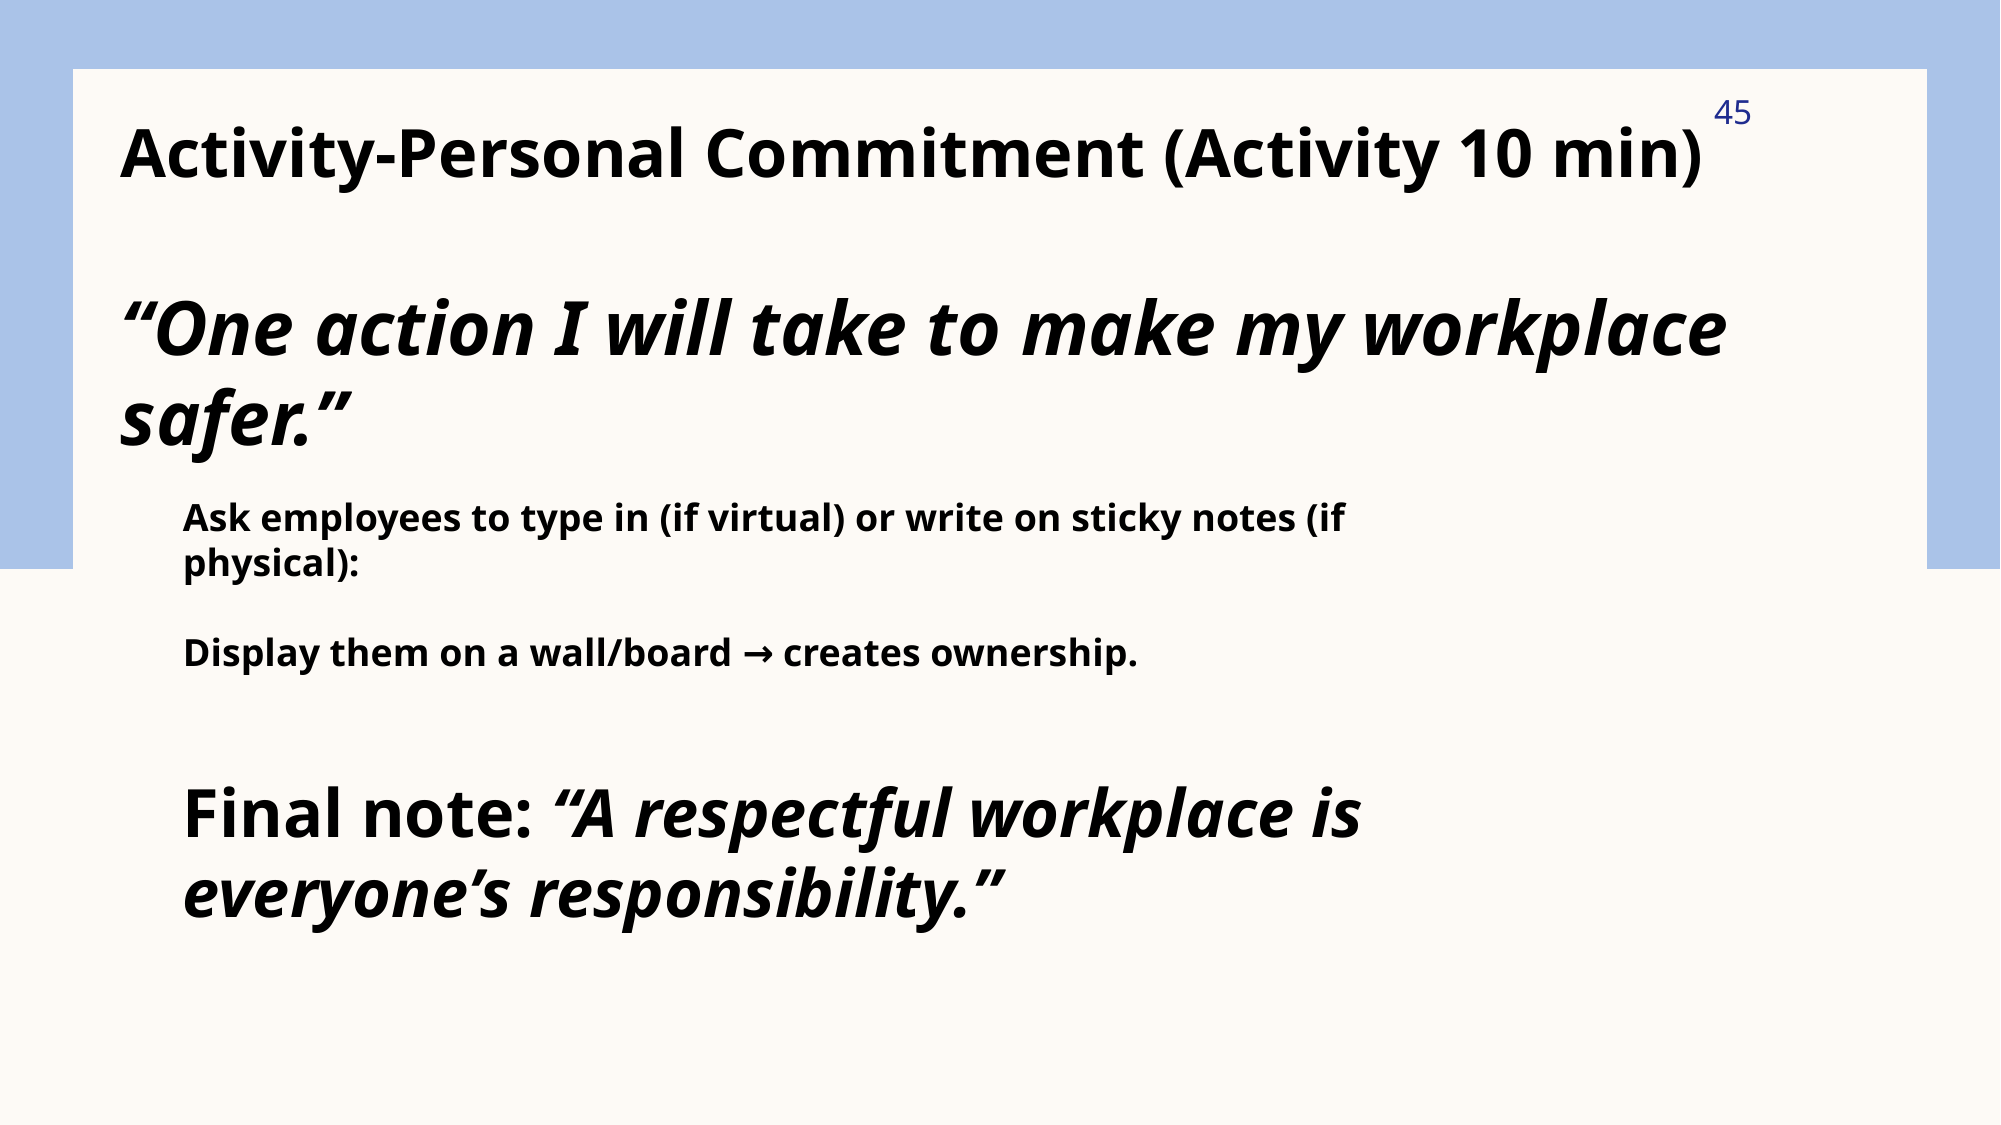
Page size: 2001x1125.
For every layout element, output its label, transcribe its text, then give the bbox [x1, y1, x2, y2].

text_box Ask employees to type in (if virtual) or write on sticky notes (if physical): Display them on a wall/board → creates ownership. [167, 486, 1499, 639]
text_box Activity-Personal Commitment (Activity 10 min) “One action I will take to make my workplace safer.” [105, 103, 1846, 472]
text_box Final note: “A respectful workplace is everyone’s responsibility.” [167, 763, 1700, 941]
text_box [1699, 75, 1875, 153]
